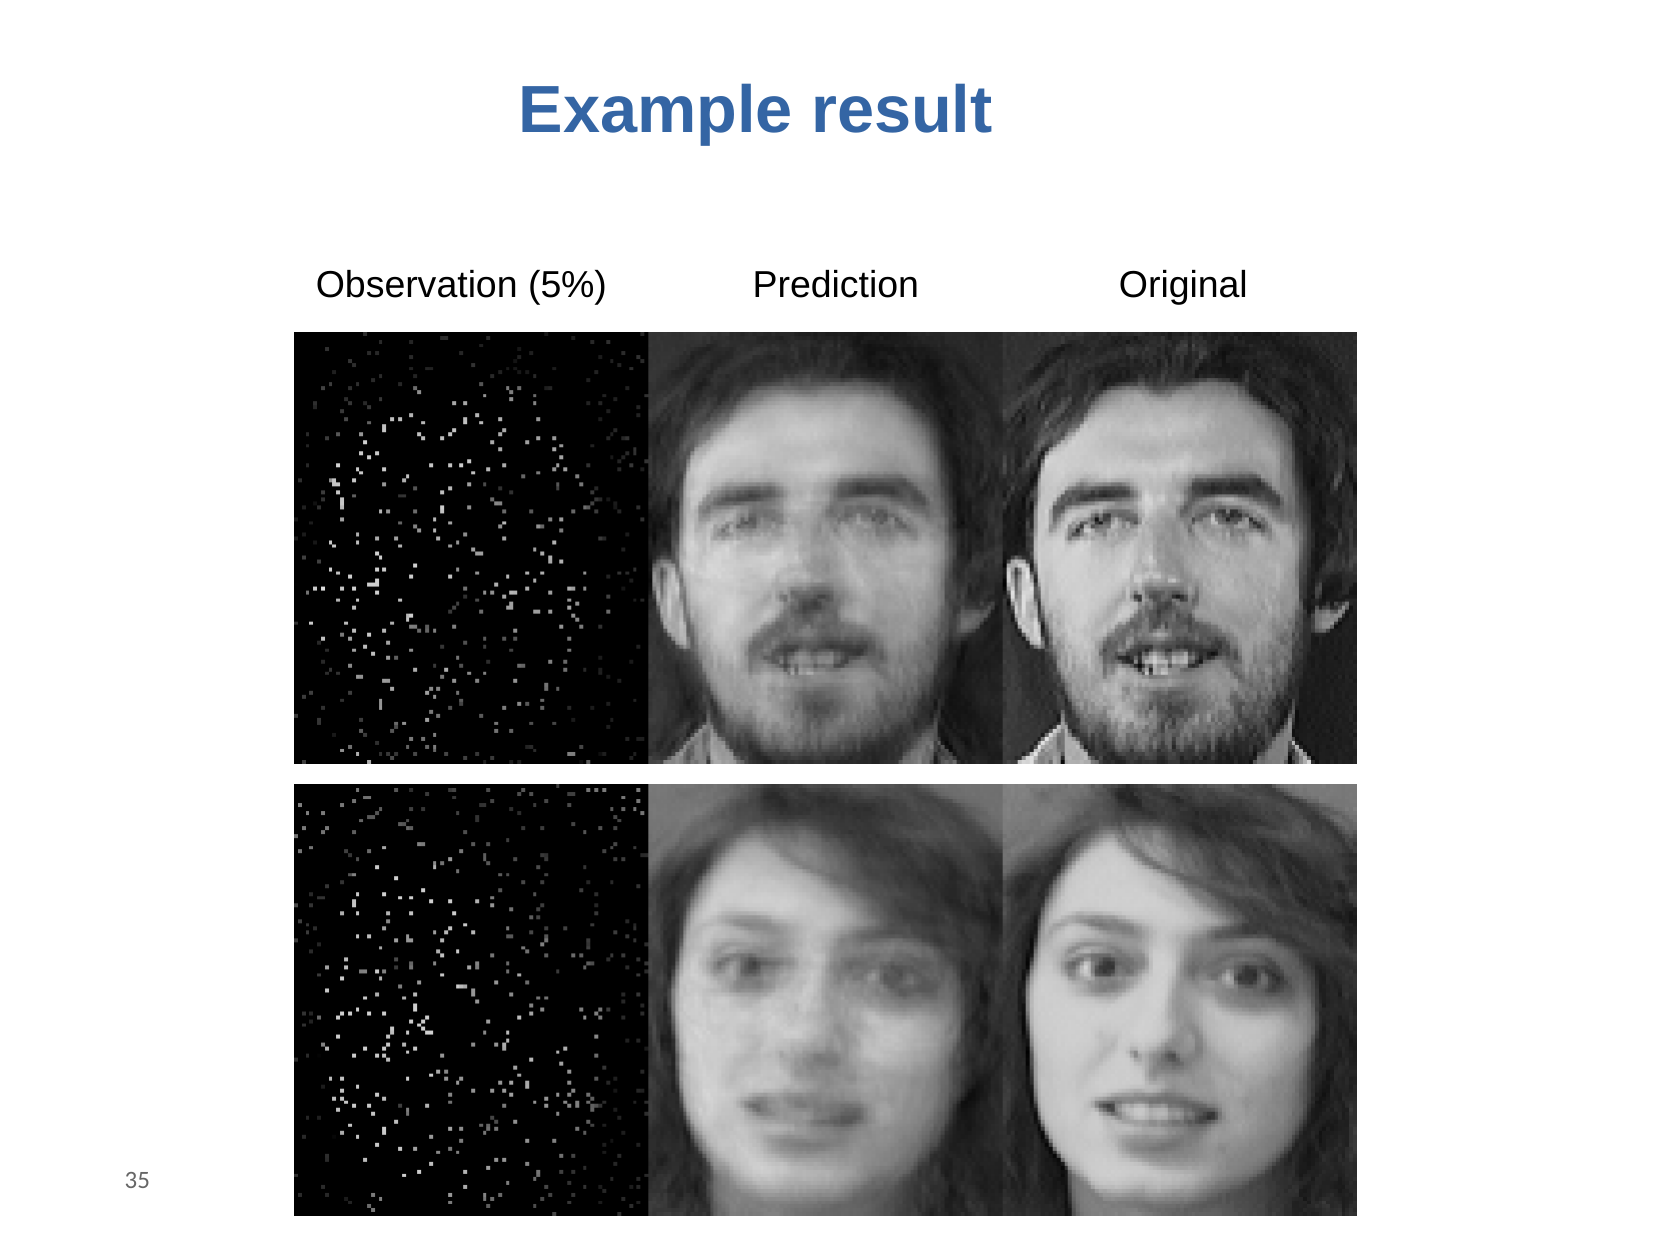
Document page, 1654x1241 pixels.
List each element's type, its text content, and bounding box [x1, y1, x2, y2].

picture [294, 784, 1357, 1216]
text_box Observation (5%) [301, 256, 622, 314]
title Example result [147, 5, 1365, 213]
picture [294, 332, 1357, 764]
text_box Prediction [738, 256, 934, 314]
text_box Original [1104, 256, 1263, 314]
